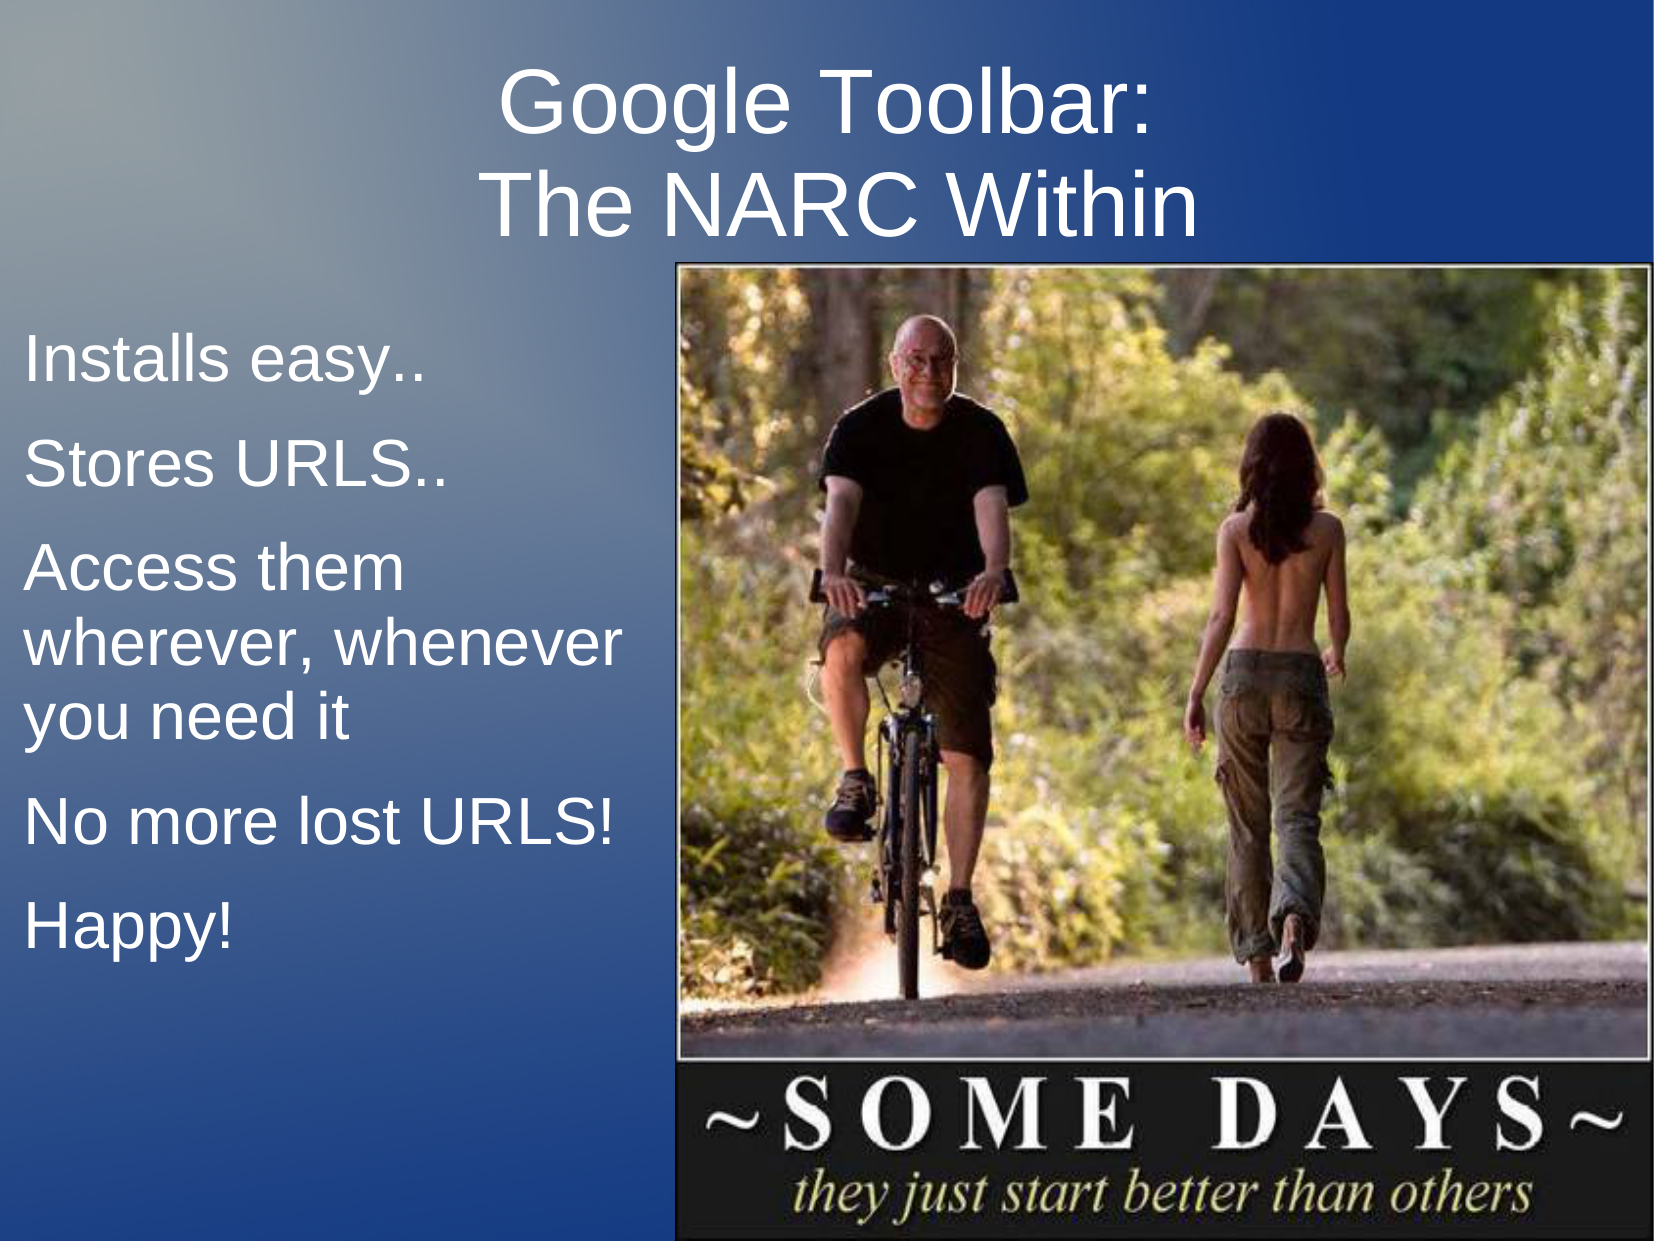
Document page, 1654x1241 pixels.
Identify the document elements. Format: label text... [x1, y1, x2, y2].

picture [0, 0, 1654, 1241]
list Installs easy.. Stores URLS.. Access them wherever, whenever you need it No more lost URLS! Happy! [23, 321, 638, 1126]
title Google Toolbar: The NARC Within [82, 50, 1571, 256]
